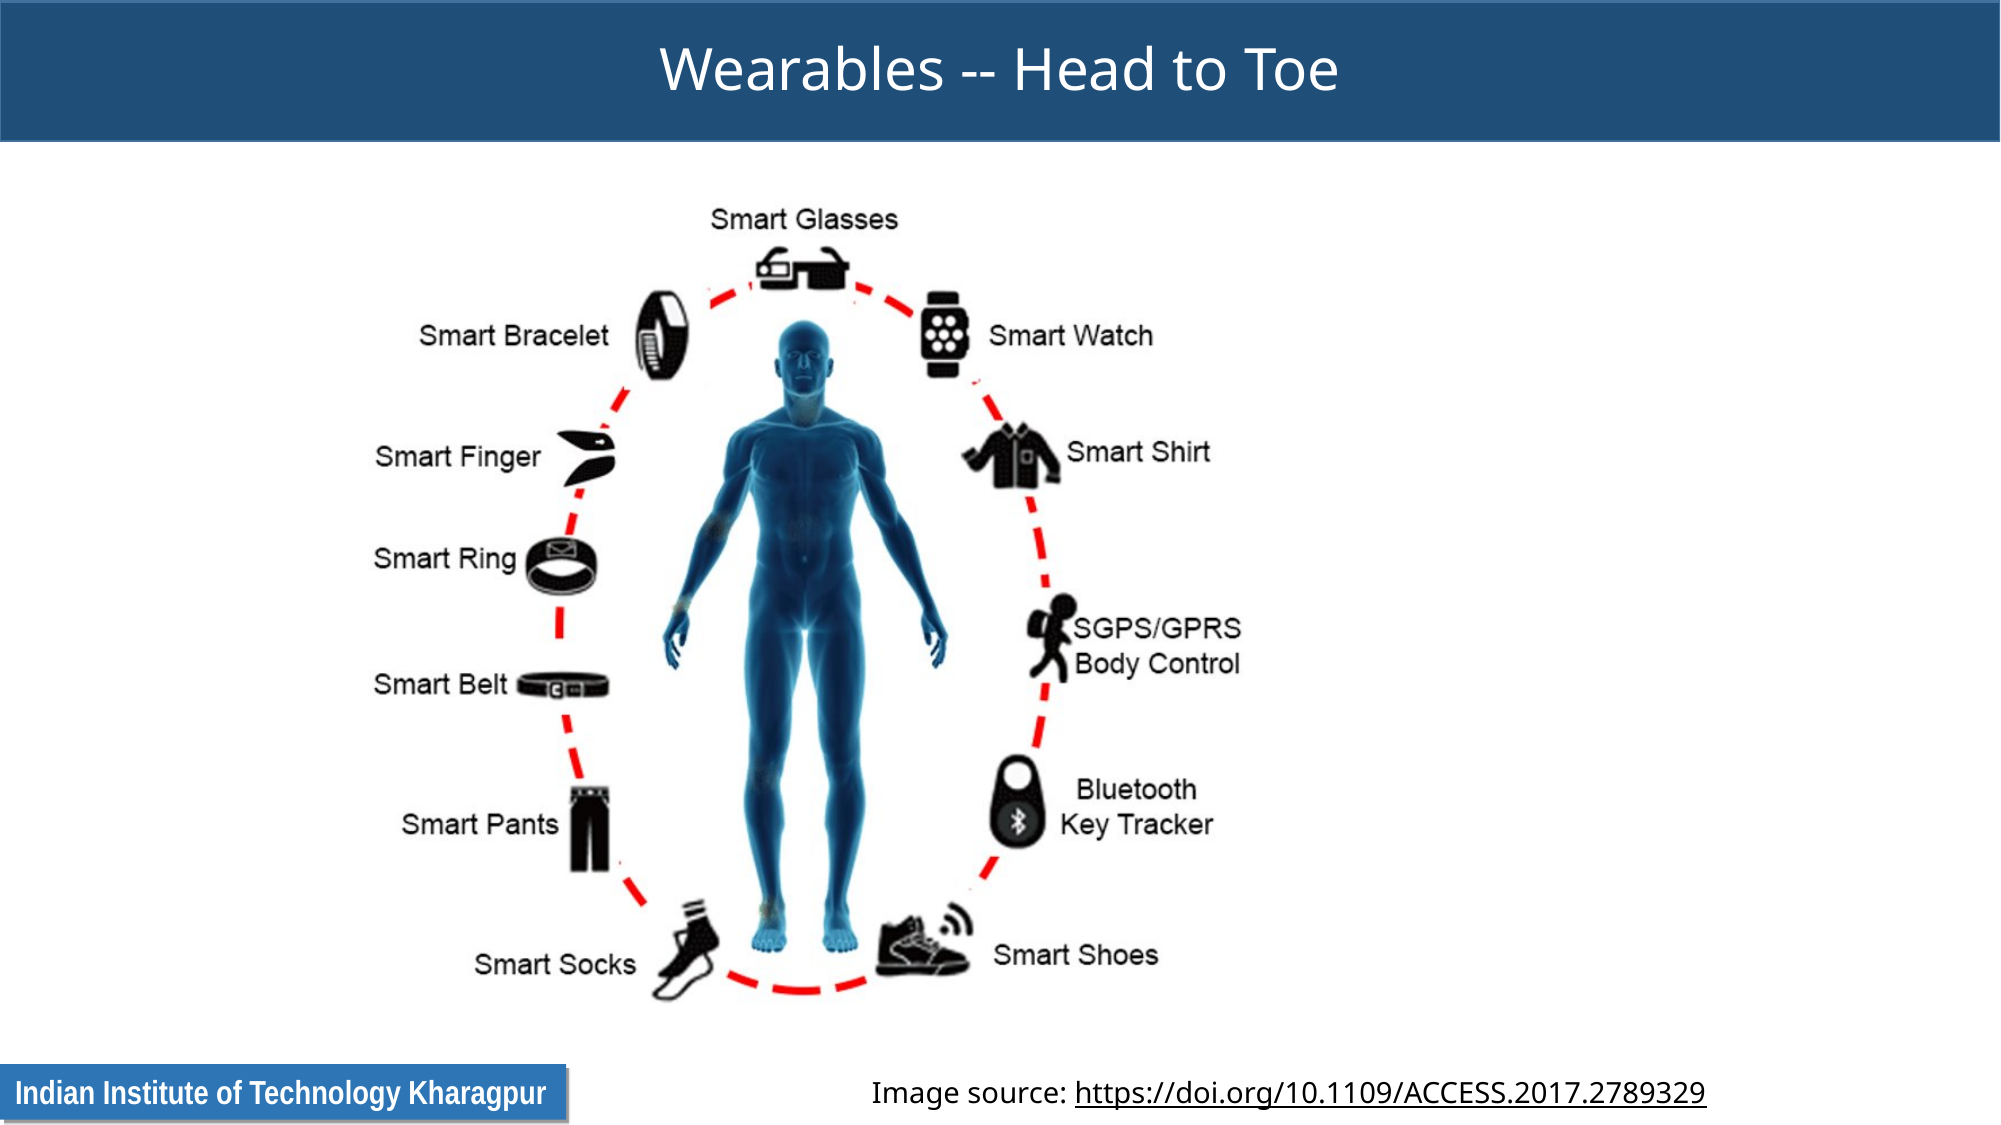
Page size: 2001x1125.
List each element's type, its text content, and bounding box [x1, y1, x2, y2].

text_box Image source: https://doi.org/10.1109/ACCESS.2017.2789329 [856, 1059, 2000, 1125]
title Wearables -- Head to Toe [0, 1, 2000, 141]
picture [359, 156, 1247, 1062]
